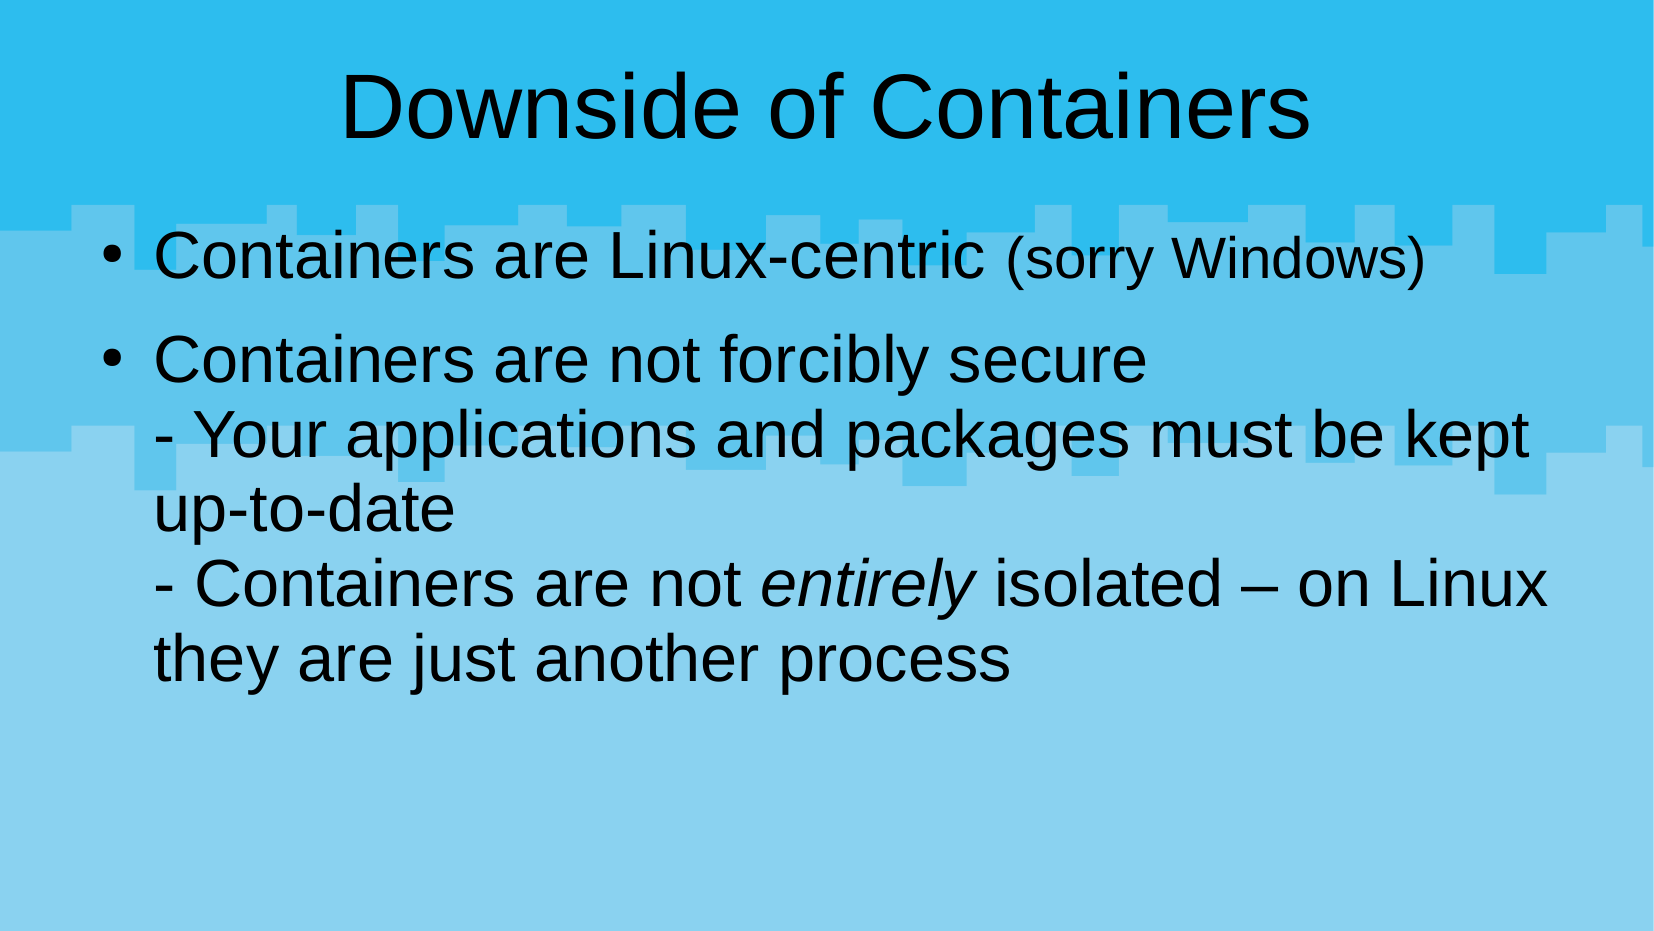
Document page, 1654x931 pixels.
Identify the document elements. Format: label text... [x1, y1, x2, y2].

list Containers are Linux-centric (sorry Windows) Containers are not forcibly secure - Your applications and packages must be kept up-to-date - Containers are not entirely isolated – on Linux they are just another process [82, 217, 1571, 886]
title Downside of Containers [82, 37, 1571, 178]
picture [0, 0, 1654, 931]
